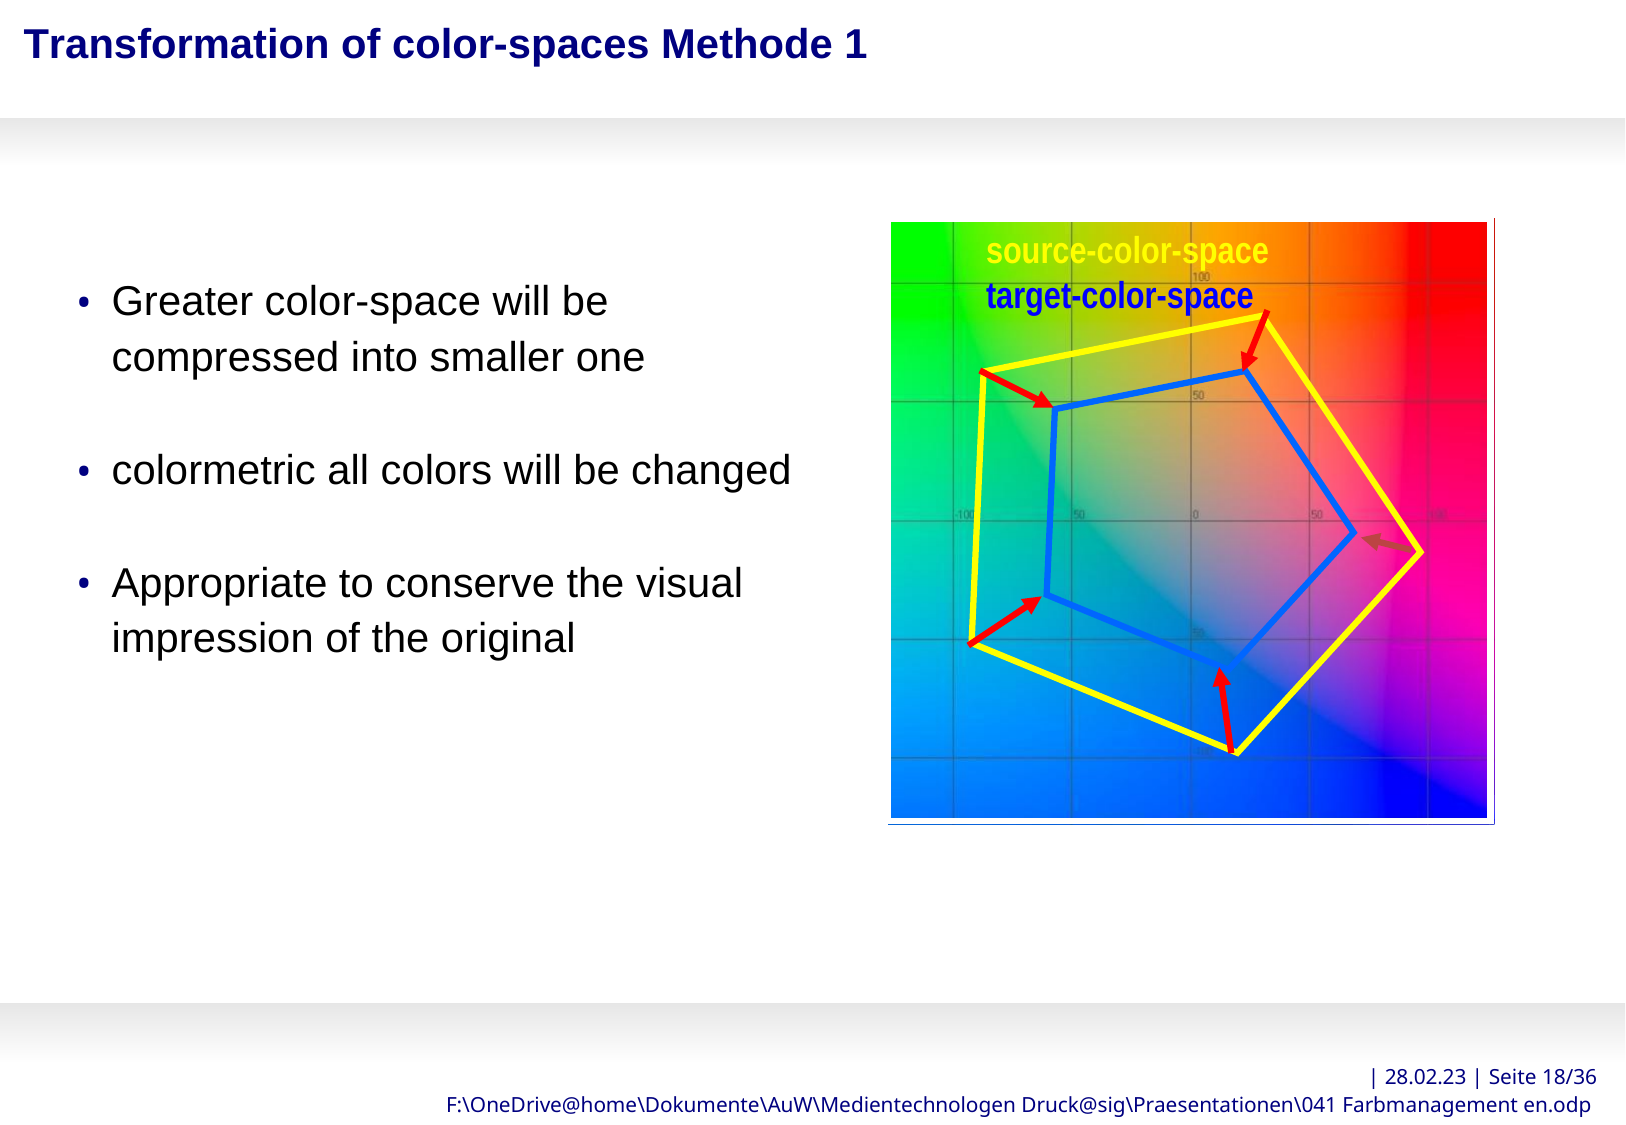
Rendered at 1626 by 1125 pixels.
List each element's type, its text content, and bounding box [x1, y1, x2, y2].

text_box source-color-space target-color-space [971, 218, 1284, 324]
picture [1050, 375, 1349, 665]
picture [888, 218, 1495, 825]
title Transformation of color-spaces Methode 1 [23, 11, 1600, 130]
picture [1064, 669, 1071, 680]
picture [994, 324, 1258, 406]
picture [976, 379, 1063, 629]
picture [891, 222, 1200, 638]
picture [891, 222, 1487, 818]
picture [1075, 641, 1226, 744]
picture [1224, 327, 1416, 748]
list Greater color-space will be compressed into smaller one colormetric all colors will be changed Appropriate to conserve the visual impression of the original [29, 268, 827, 922]
